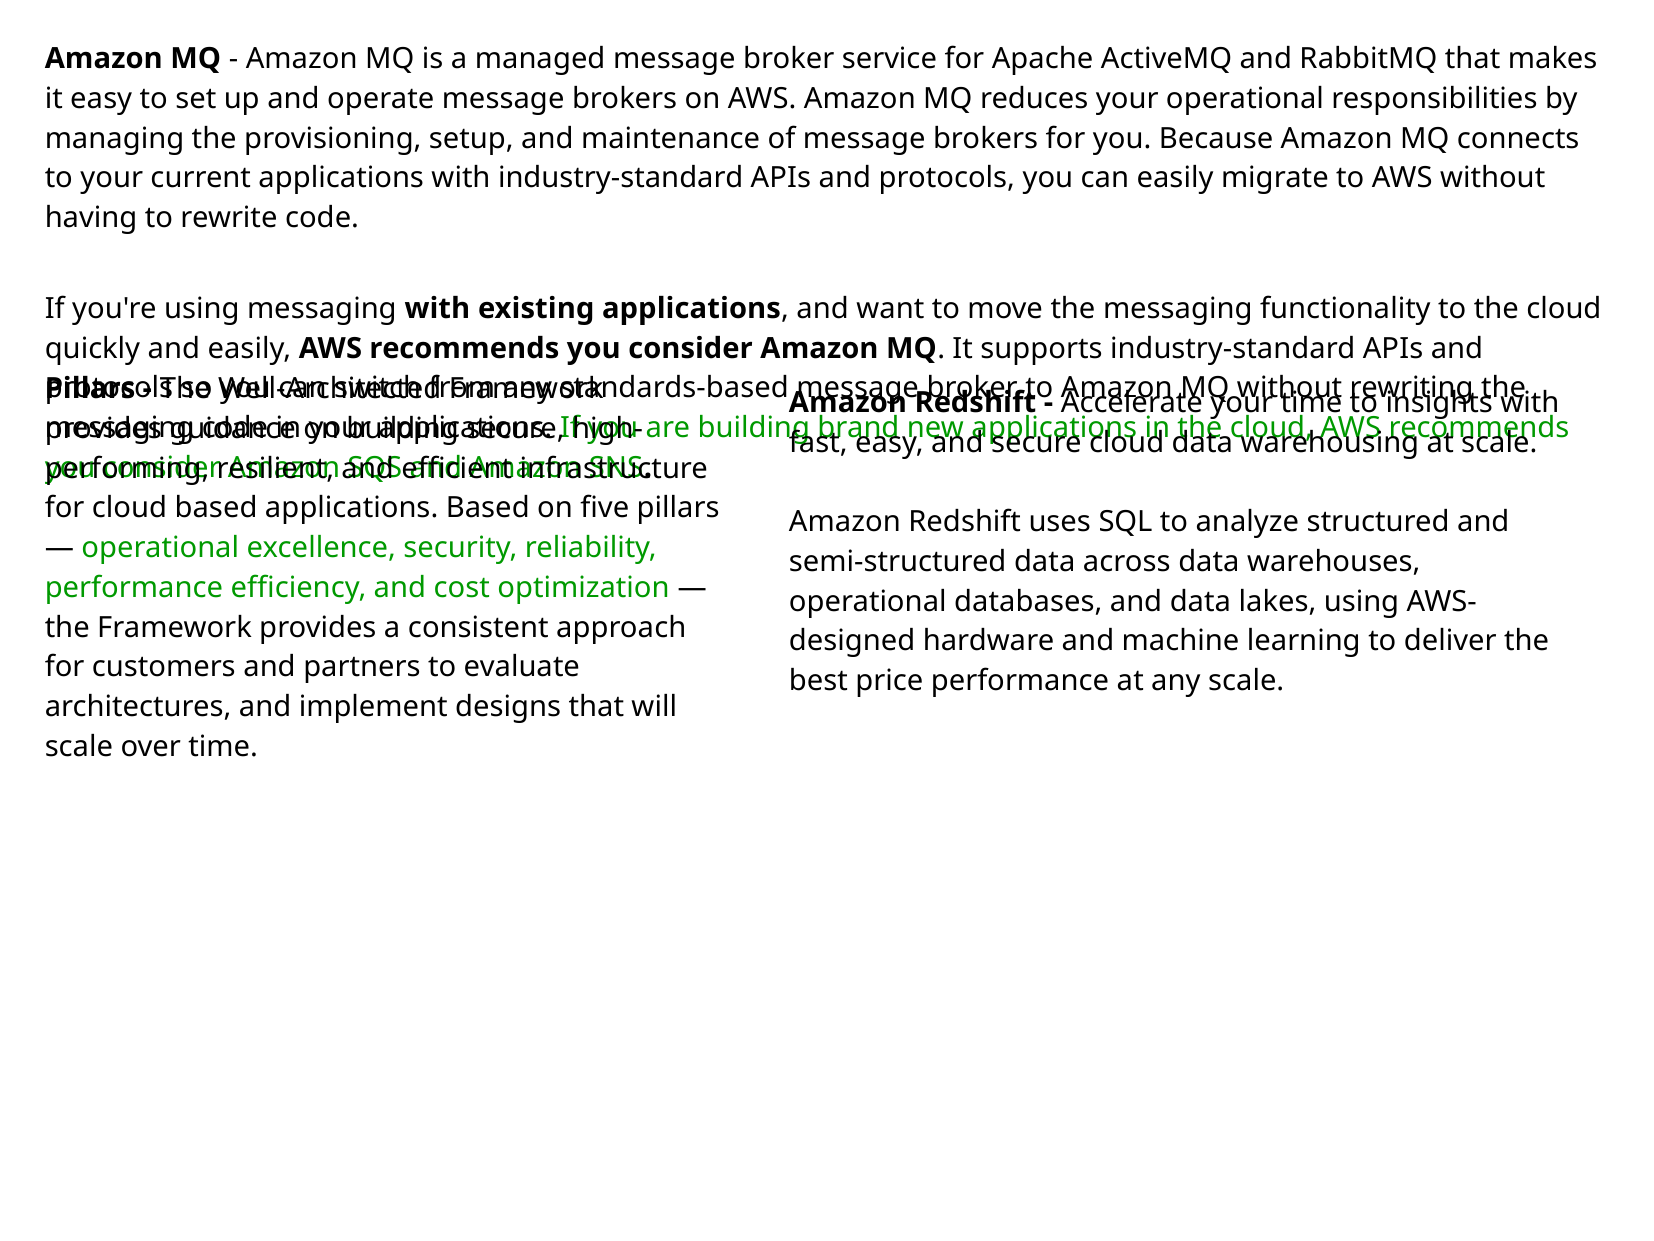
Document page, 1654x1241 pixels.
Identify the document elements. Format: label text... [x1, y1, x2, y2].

text_box Amazon MQ - Amazon MQ is a managed message broker service for Apache ActiveMQ and RabbitMQ that makes it easy to set up and operate message brokers on AWS. Amazon MQ reduces your operational responsibilities by managing the provisioning, setup, and maintenance of message brokers for you. Because Amazon MQ connects to your current applications with industry-standard APIs and protocols, you can easily migrate to AWS without having to rewrite code. If you're using messaging with existing applications, and want to move the messaging functionality to the cloud quickly and easily, AWS recommends you consider Amazon MQ. It supports industry-standard APIs and protocols so you can switch from any standards-based message broker to Amazon MQ without rewriting the messaging code in your applications. If you are building brand new applications in the cloud, AWS recommends you consider Amazon SQS and Amazon SNS. [30, 30, 1621, 361]
text_box Amazon Redshift - Accelerate your time to insights with fast, easy, and secure cloud data warehousing at scale. Amazon Redshift uses SQL to analyze structured and semi-structured data across data warehouses, operational databases, and data lakes, using AWS-designed hardware and machine learning to deliver the best price performance at any scale. [774, 373, 1591, 597]
text_box Pillars - The Well-Architected Framework provides guidance on building secure, high-performing, resilient, and efficient infrastructure for cloud based applications. Based on five pillars — operational excellence, security, reliability, performance efficiency, and cost optimization — the Framework provides a consistent approach for customers and partners to evaluate architectures, and implement designs that will scale over time. [30, 360, 736, 631]
